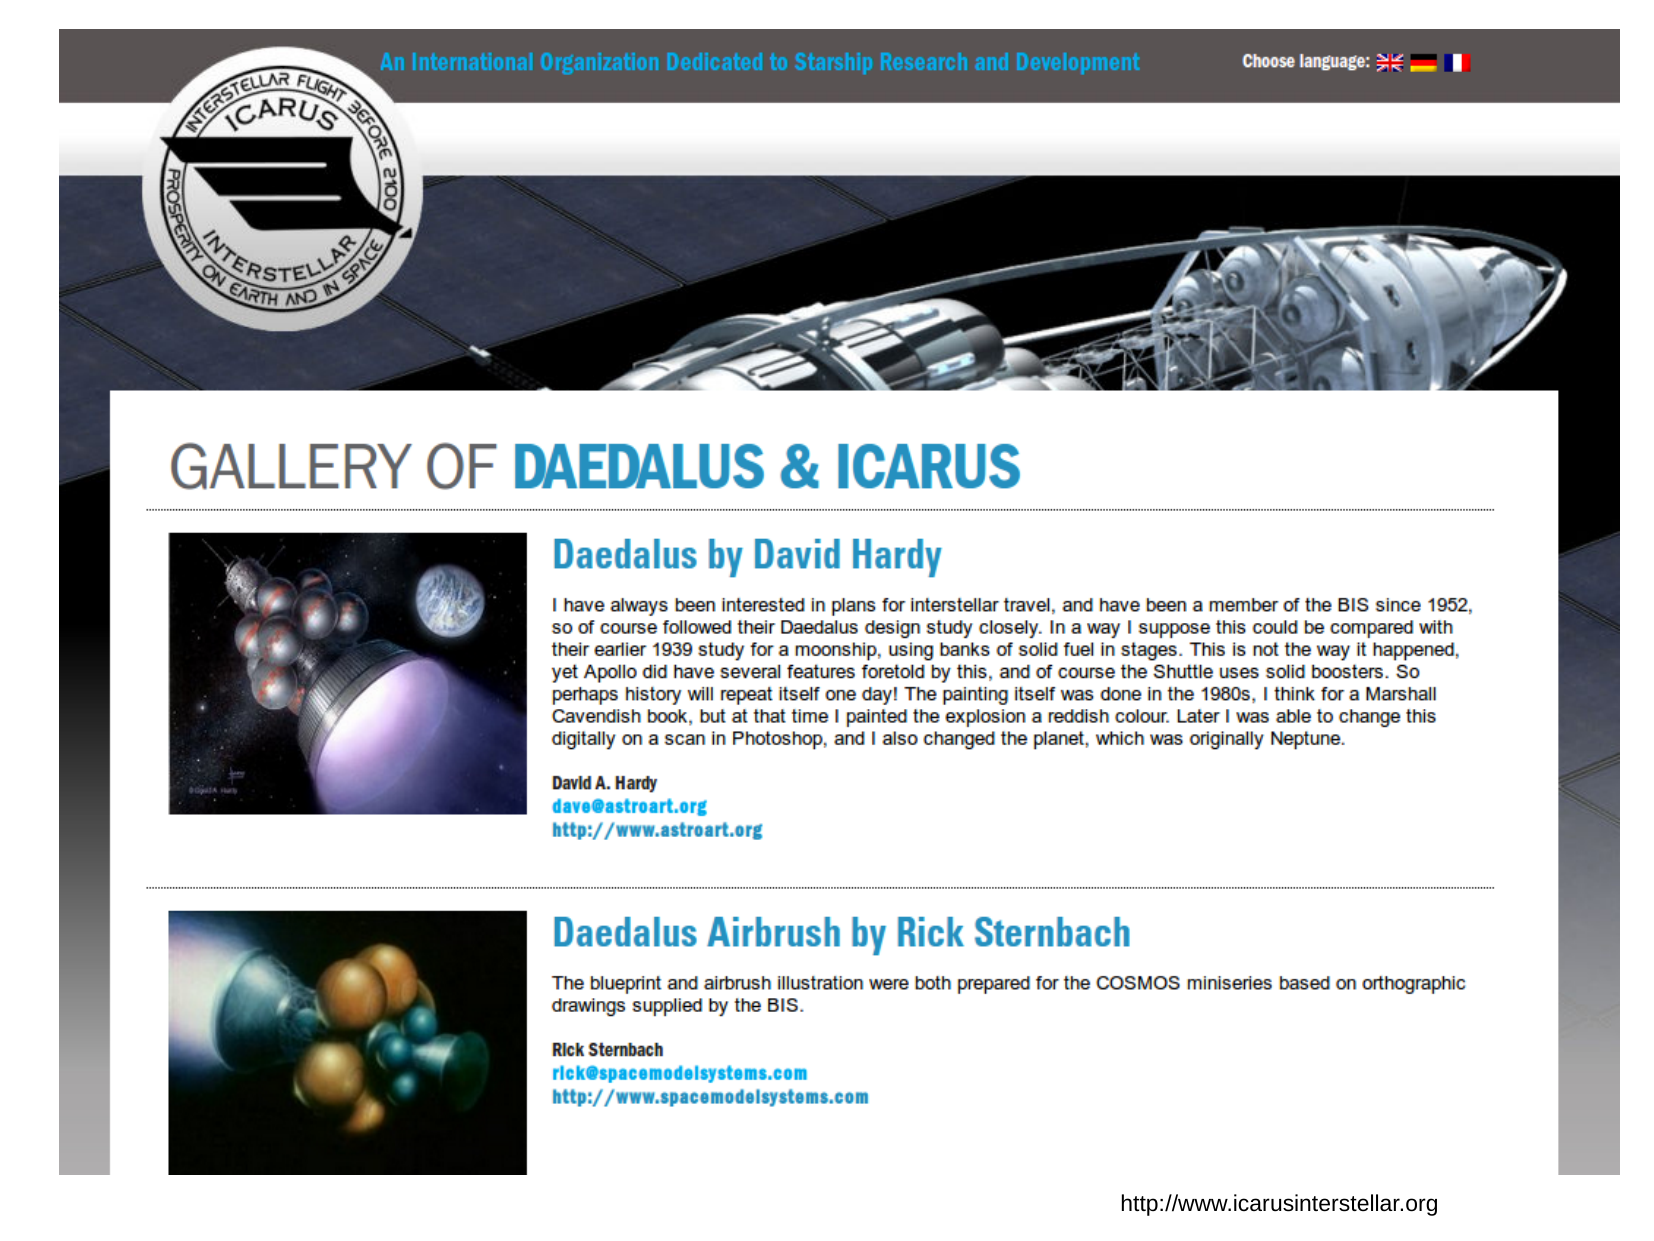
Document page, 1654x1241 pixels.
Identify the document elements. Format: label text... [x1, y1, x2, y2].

text_box http://www.icarusinterstellar.org [1105, 1183, 1654, 1241]
picture [59, 29, 1621, 1175]
